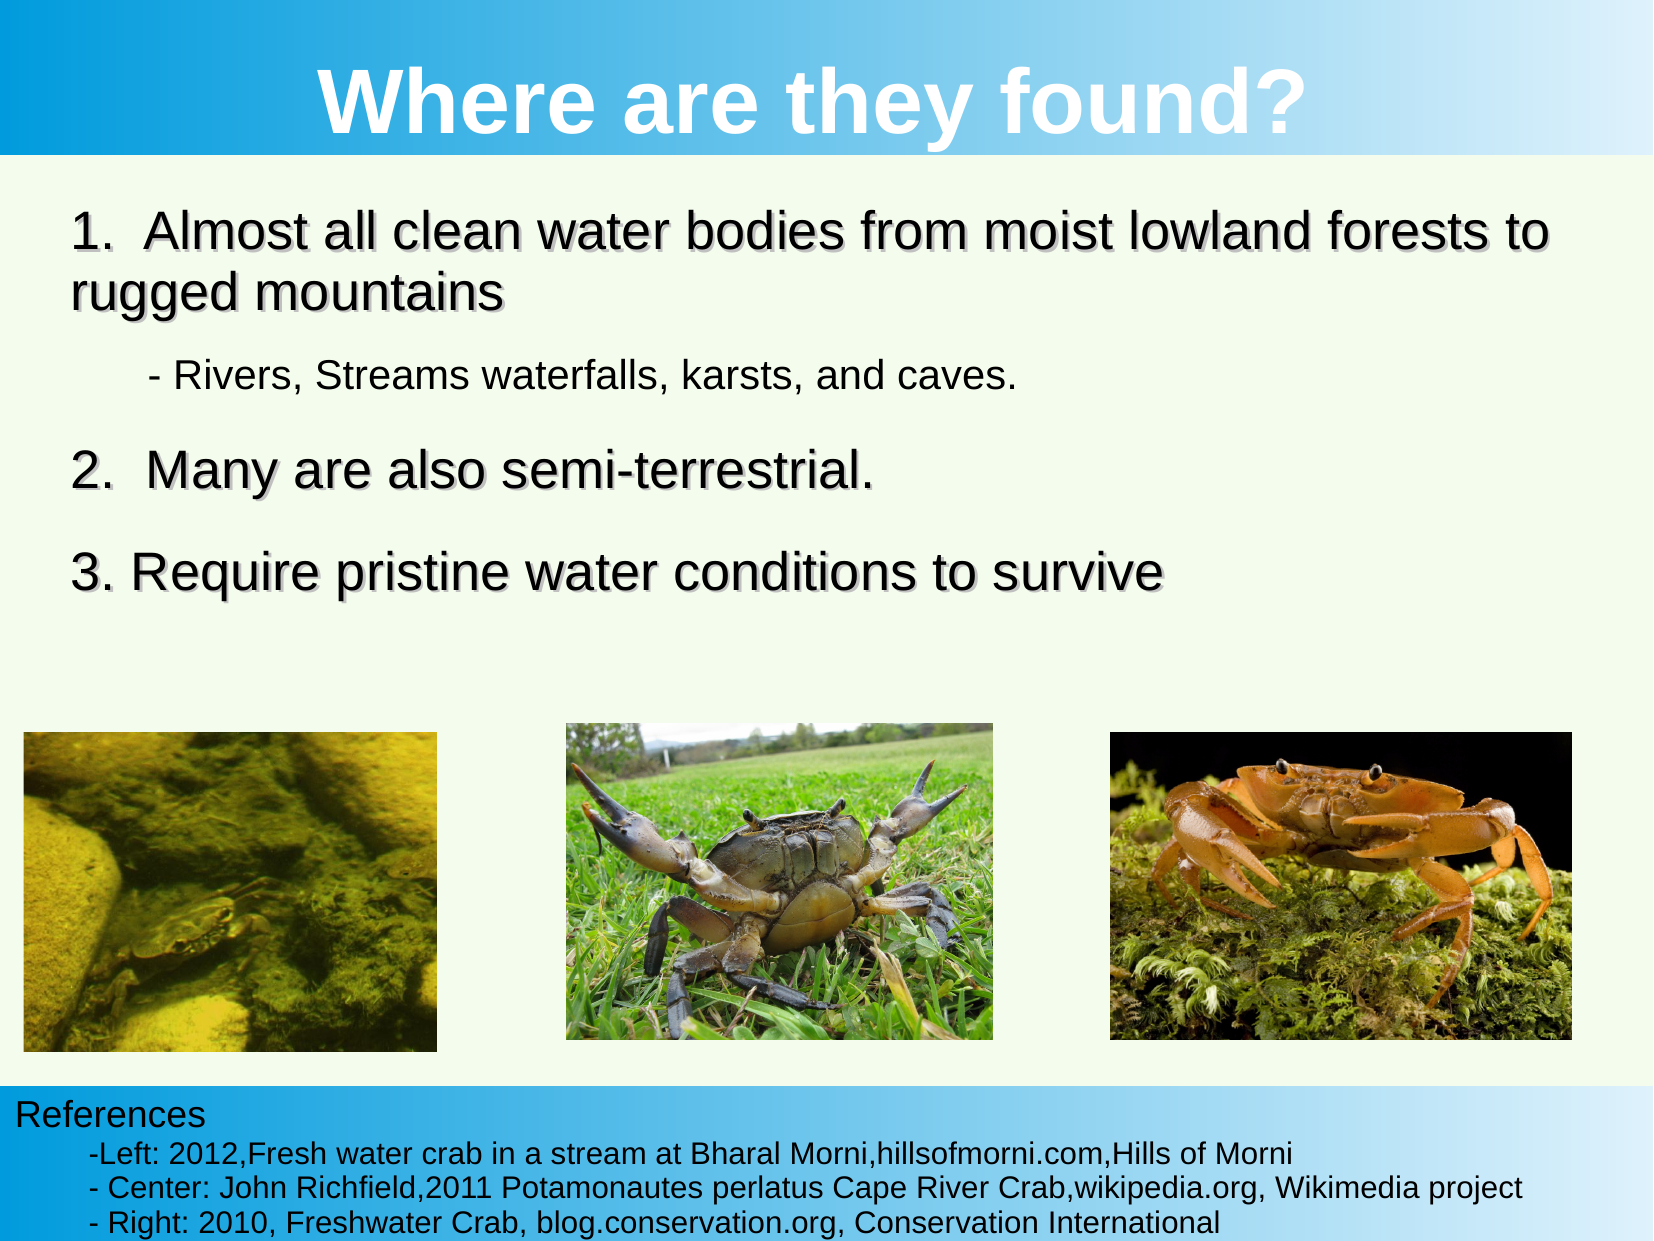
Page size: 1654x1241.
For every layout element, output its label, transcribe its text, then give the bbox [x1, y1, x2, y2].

title Where are they found? [82, 49, 1571, 155]
picture [1110, 732, 1572, 1040]
text_box References -Left: 2012,Fresh water crab in a stream at Bharal Morni,hillsofmorni.com,Hills of Morni - Center: John Richfield,2011 Potamonautes perlatus Cape River Crab,wikipedia.org, Wikimedia project - Right: 2010, Freshwater Crab, blog.conservation.org, Conservation International [0, 1086, 1654, 1241]
list 1. Almost all clean water bodies from moist lowland forests to rugged mountains - Rivers, Streams waterfalls, karsts, and caves. 2. Many are also semi-terrestrial. 3. Require pristine water conditions to survive [0, 200, 1571, 662]
picture [23, 732, 437, 1052]
picture [566, 723, 993, 1040]
